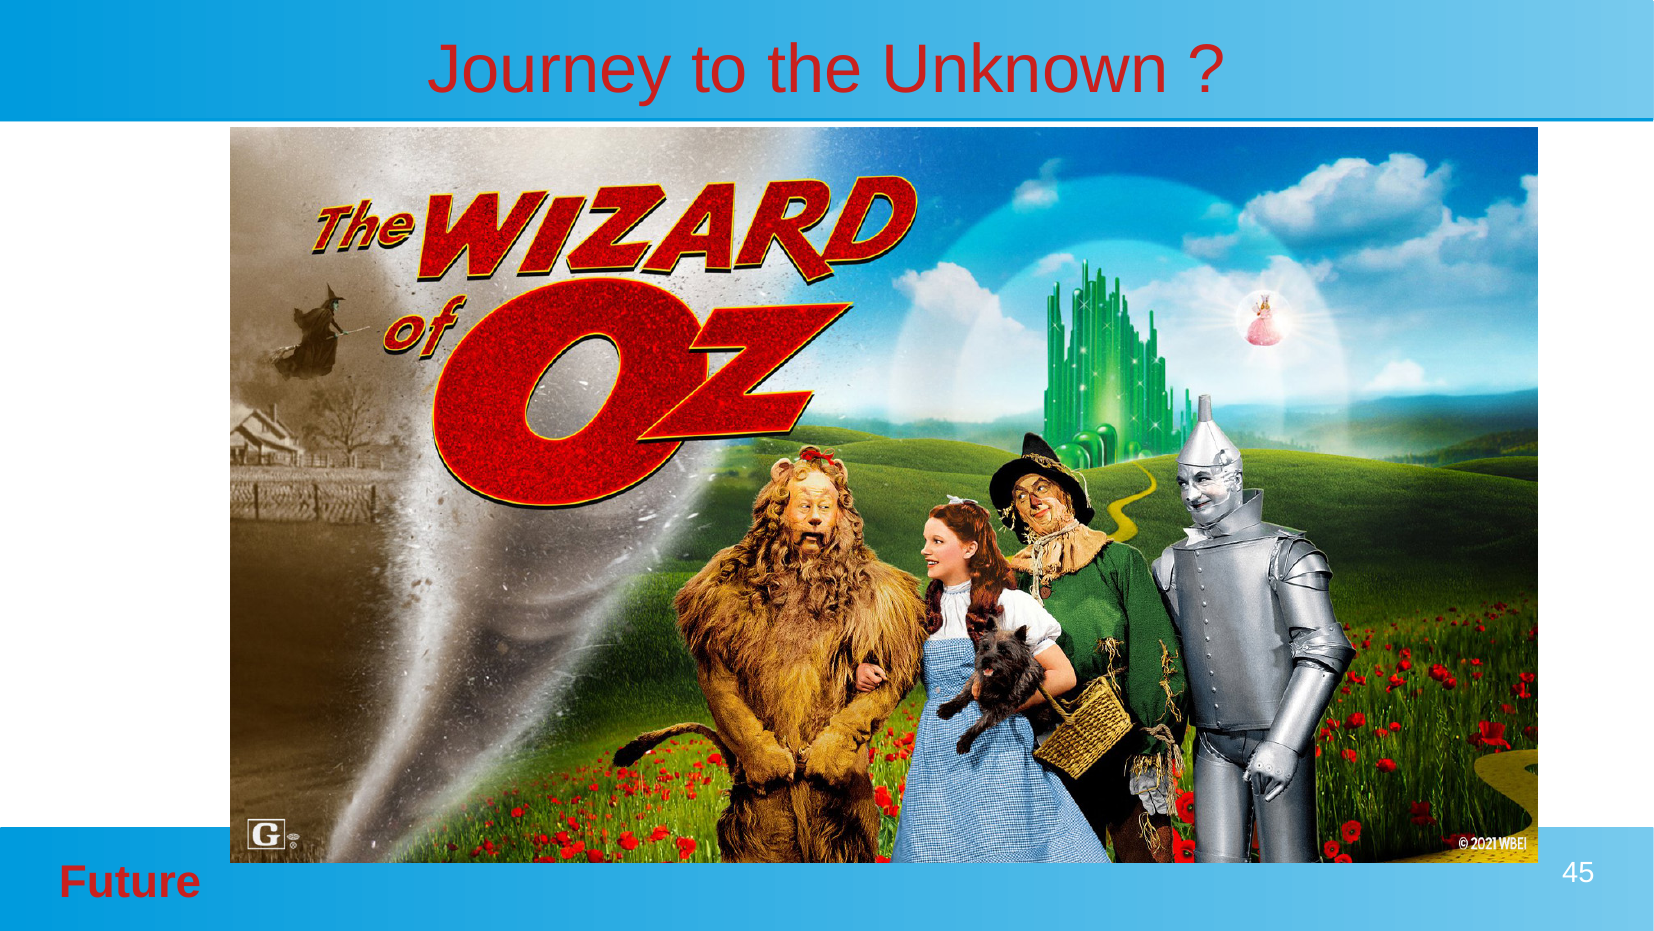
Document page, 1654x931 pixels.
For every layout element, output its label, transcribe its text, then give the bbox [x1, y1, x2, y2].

picture [230, 127, 1538, 863]
title Journey to the Unknown ? [59, 29, 1595, 108]
